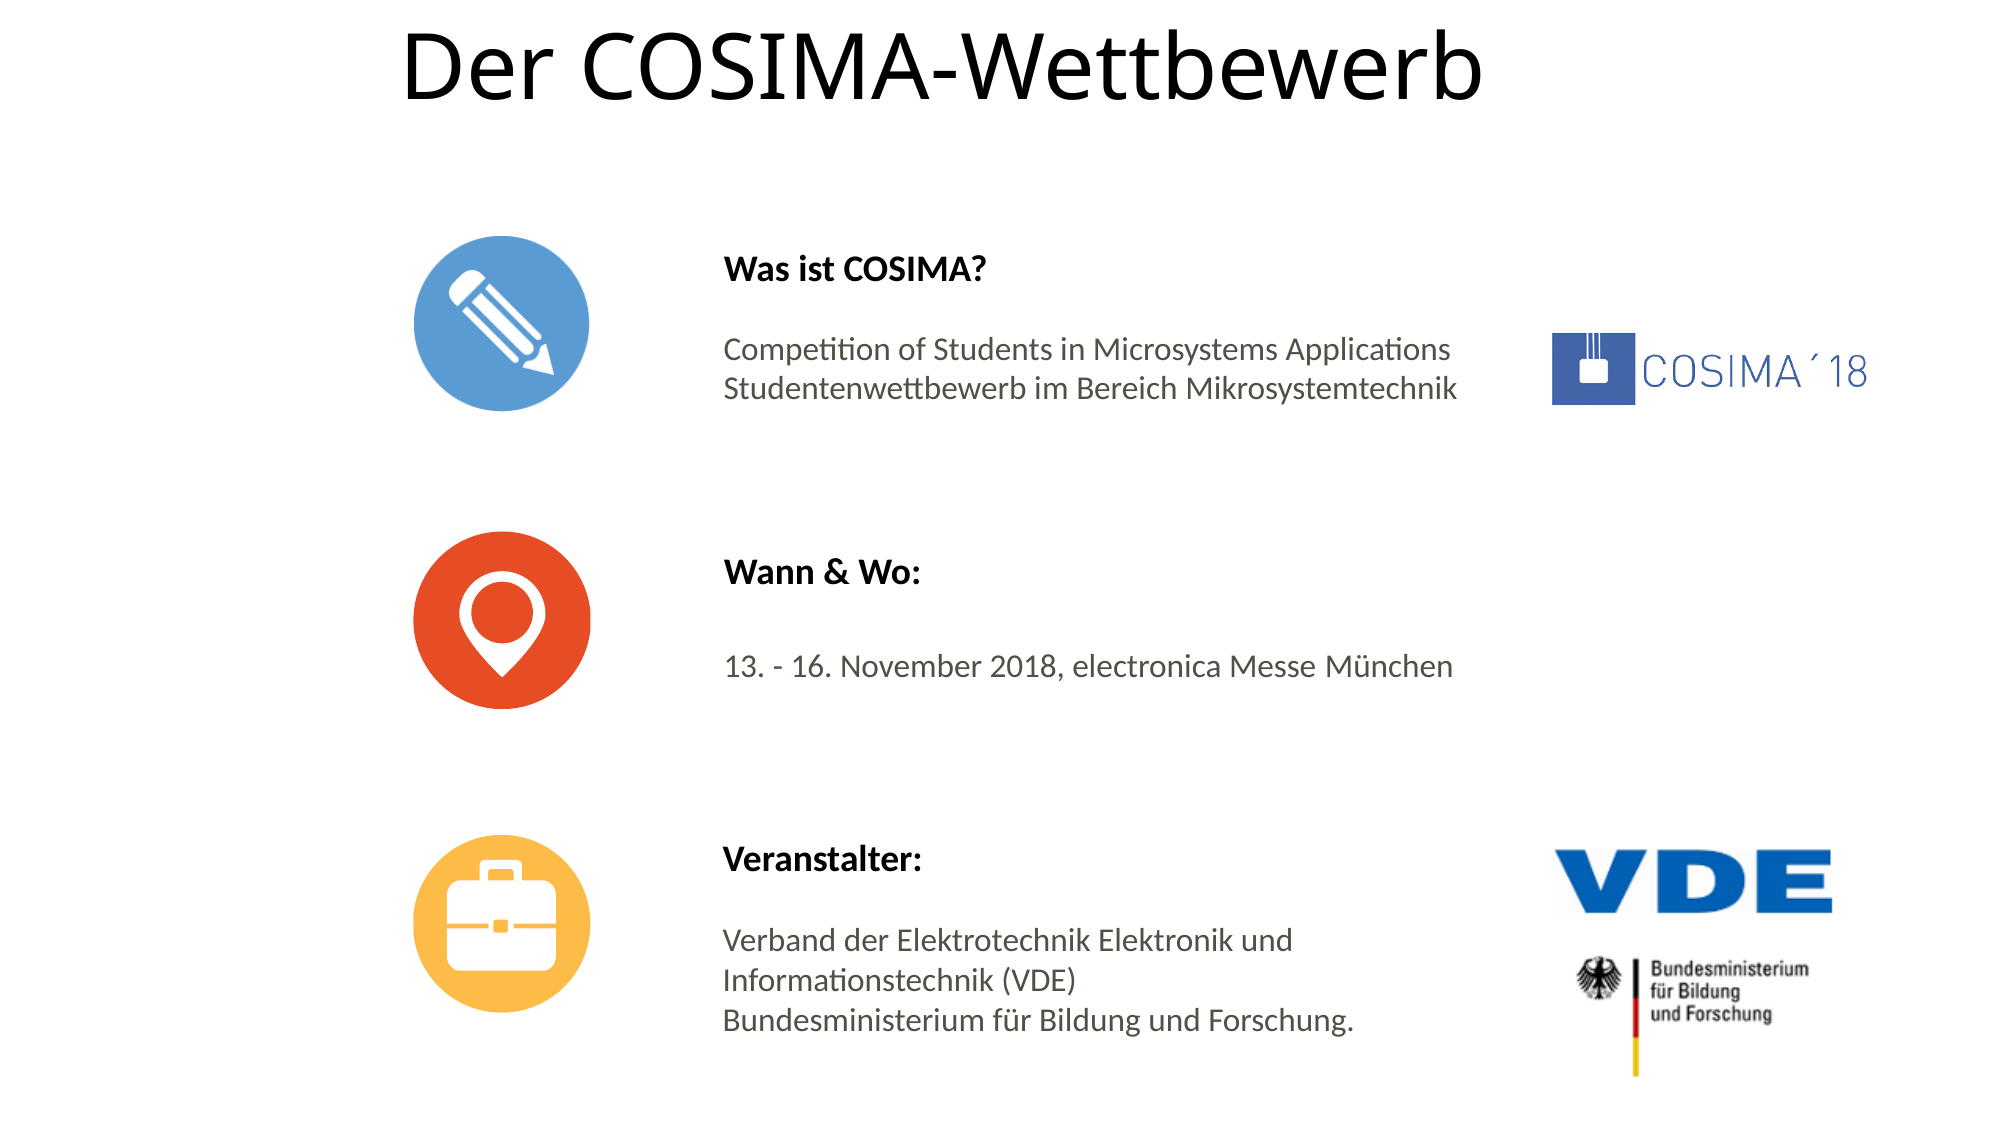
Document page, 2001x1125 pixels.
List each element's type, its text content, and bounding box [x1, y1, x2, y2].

picture [413, 531, 591, 709]
picture [1539, 320, 1894, 427]
picture [1539, 826, 1848, 1096]
text_box Competition of Students in Microsystems Applications Studentenwettbewerb im Bereich Mikrosystemtechnik [709, 319, 1854, 414]
text_box Verband der Elektrotechnik Elektronik und Informationstechnik (VDE) Bundesministerium für Bildung und Forschung. [707, 910, 1539, 1047]
picture [413, 835, 591, 1013]
text_box Veranstalter: [707, 826, 940, 888]
picture [414, 236, 590, 413]
title Der COSIMA-Wettbewerb [384, 0, 2000, 179]
text_box Wann & Wo: [708, 539, 939, 601]
text_box 13. - 16. November 2018, electronica Messe München [709, 637, 1709, 692]
text_box Was ist COSIMA? [708, 236, 1006, 297]
